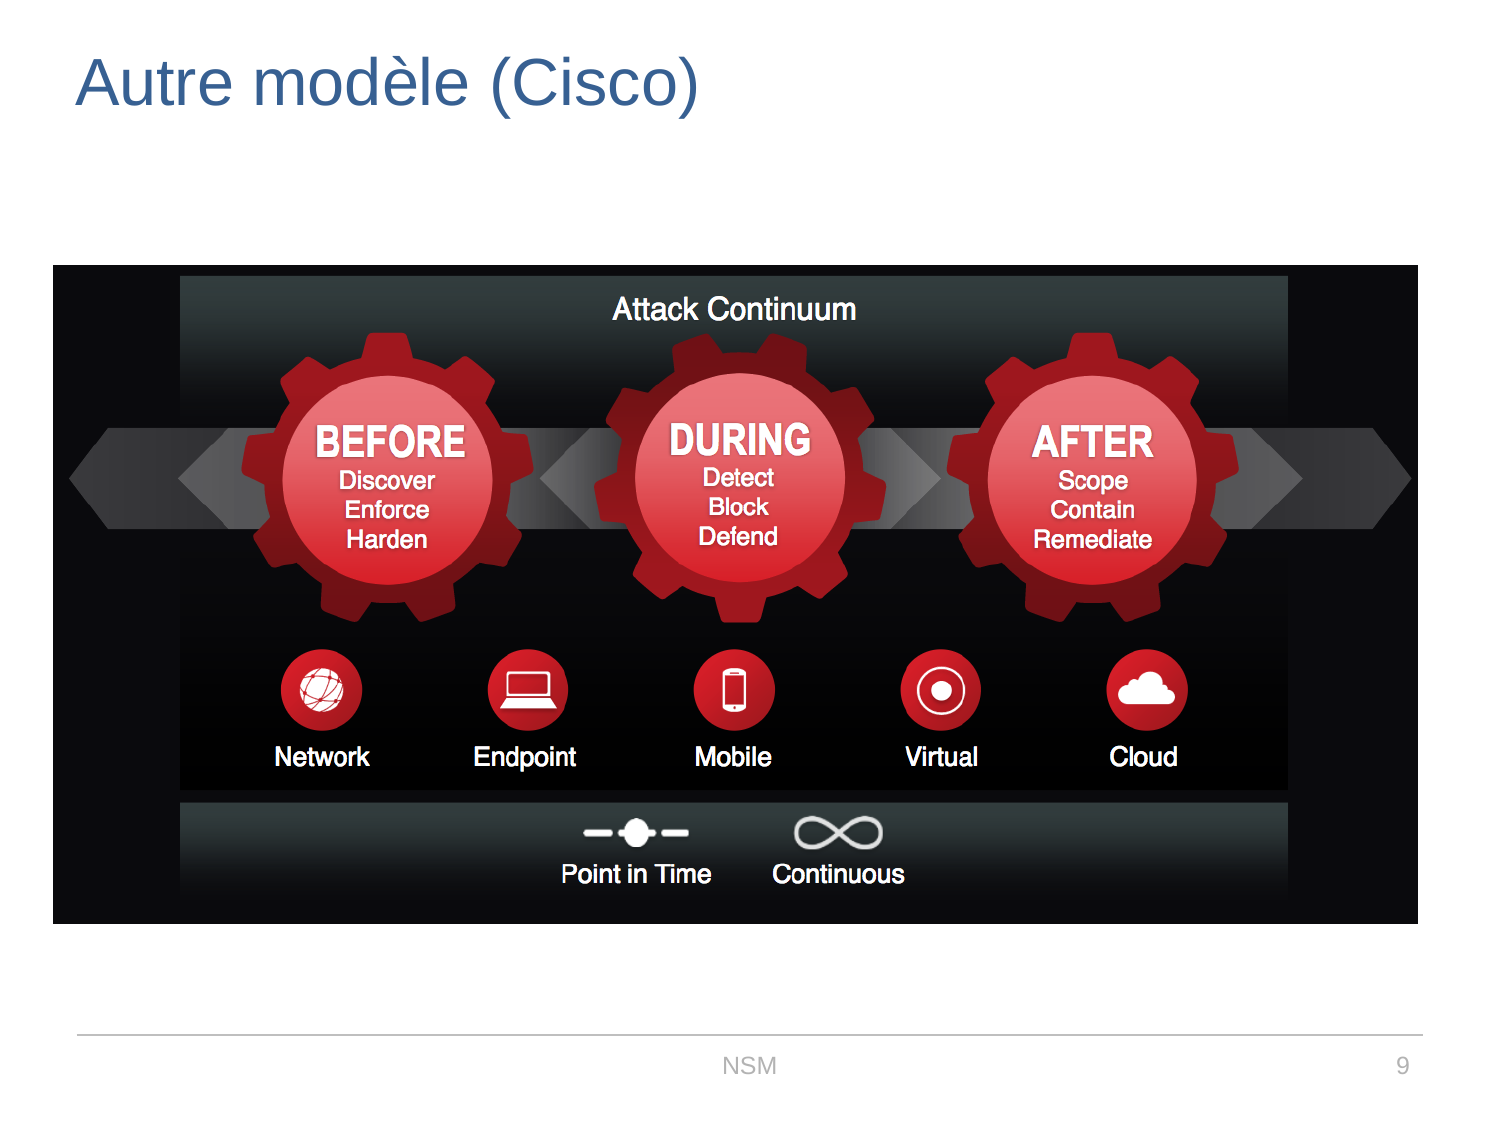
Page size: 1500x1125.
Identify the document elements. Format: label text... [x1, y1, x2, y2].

title Autre modèle (Cisco) [75, 45, 1425, 233]
picture [53, 265, 1418, 924]
